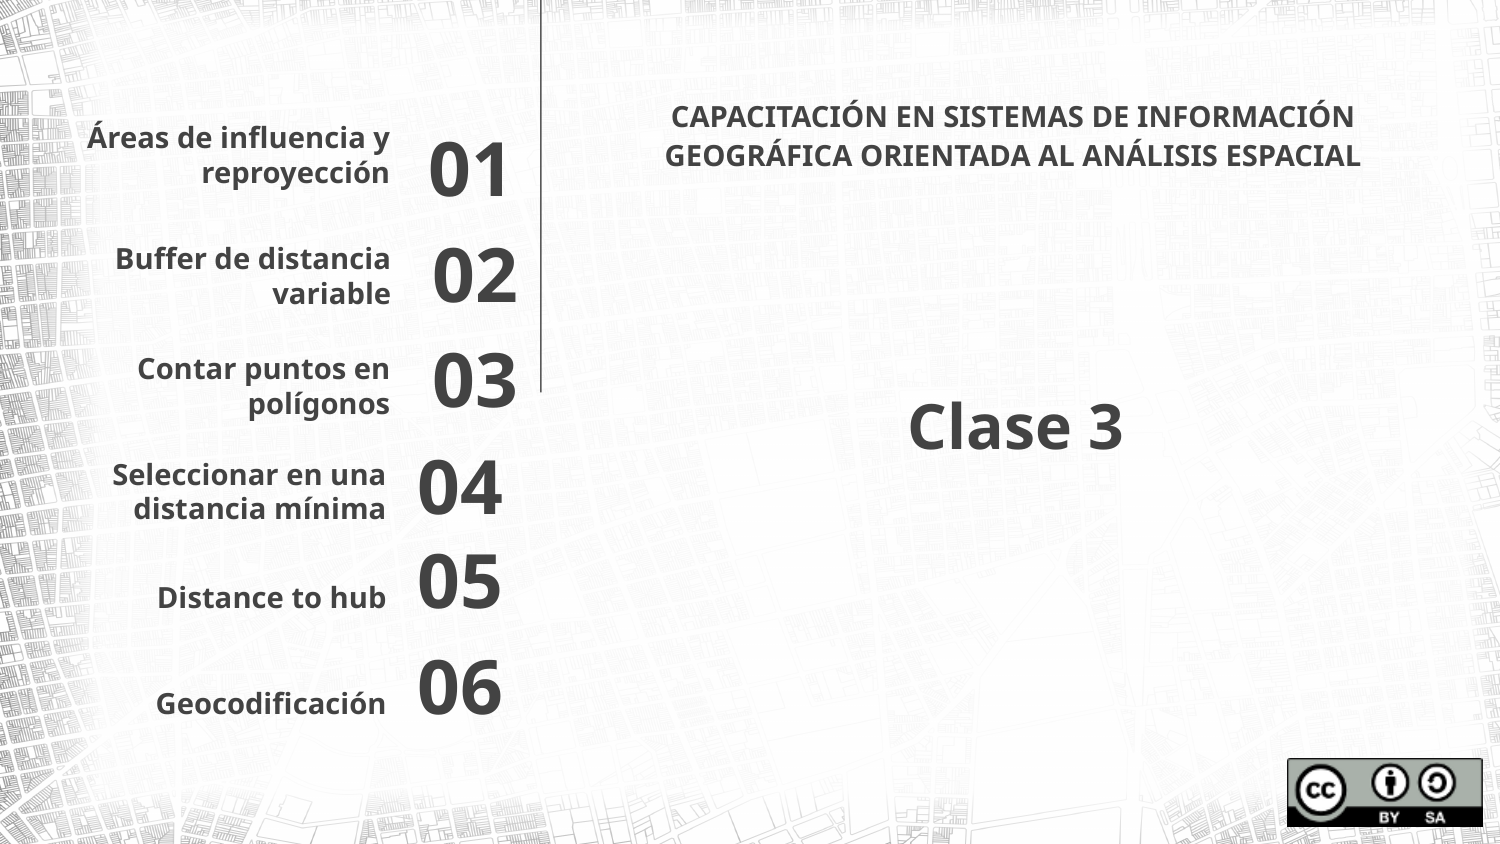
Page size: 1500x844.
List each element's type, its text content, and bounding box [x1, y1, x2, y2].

text_box Clase 3 [732, 347, 1300, 502]
text_box Buffer de distancia variable [0, 230, 407, 325]
text_box Seleccionar en una distancia mínima [23, 446, 402, 541]
text_box Distance to hub [77, 534, 402, 630]
text_box 01 [347, 118, 529, 214]
picture [0, 0, 1500, 844]
text_box 06 [403, 637, 579, 733]
text_box 03 [351, 330, 533, 426]
text_box Áreas de influencia y reproyección [0, 110, 406, 205]
text_box 02 [351, 224, 533, 320]
text_box CAPACITACIÓN EN SISTEMAS DE INFORMACIÓN GEOGRÁFICA ORIENTADA AL ANÁLISIS ESPACIAL [609, 88, 1418, 258]
text_box Geocodificación [77, 641, 402, 736]
text_box Contar puntos en polígonos [0, 340, 406, 436]
text_box 05 [403, 531, 579, 626]
text_box 04 [403, 436, 579, 531]
